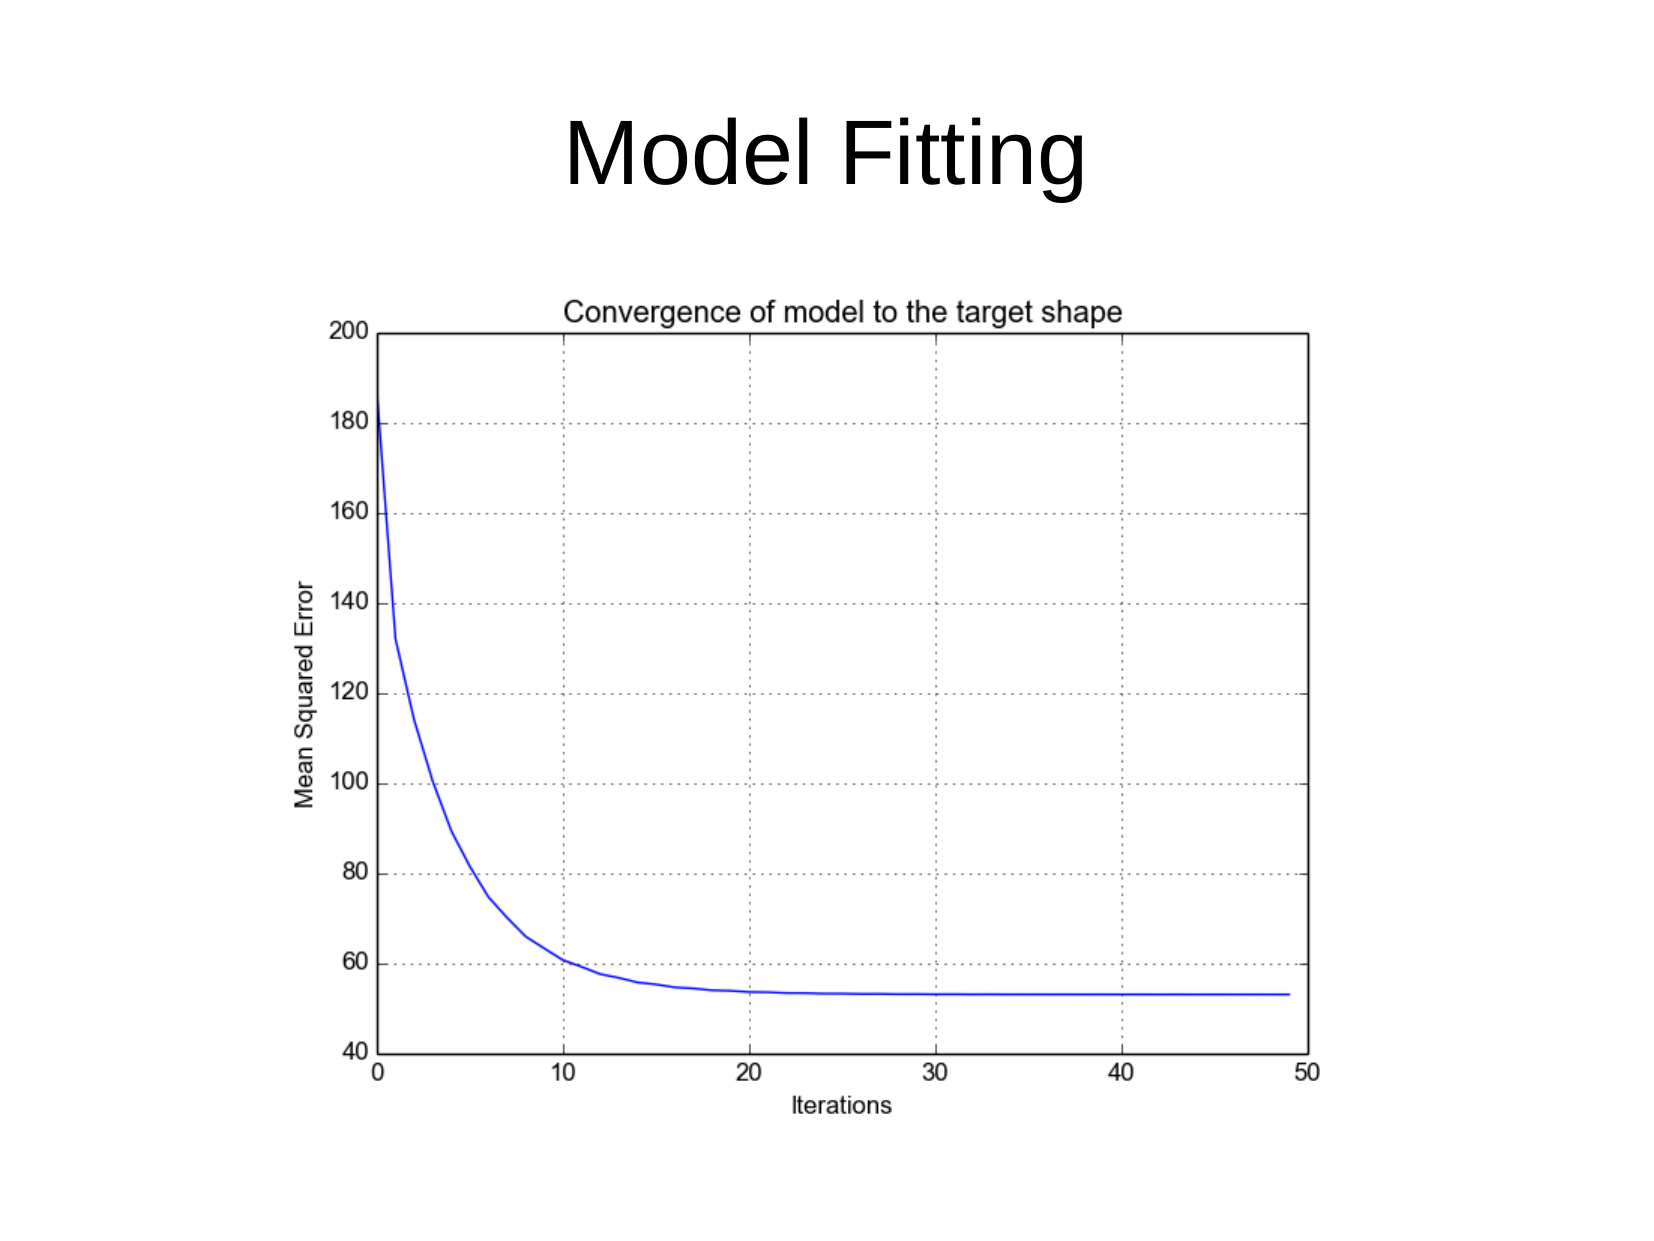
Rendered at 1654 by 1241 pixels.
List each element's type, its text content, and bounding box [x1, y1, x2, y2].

picture [227, 243, 1428, 1144]
title Model Fitting [82, 49, 1571, 257]
